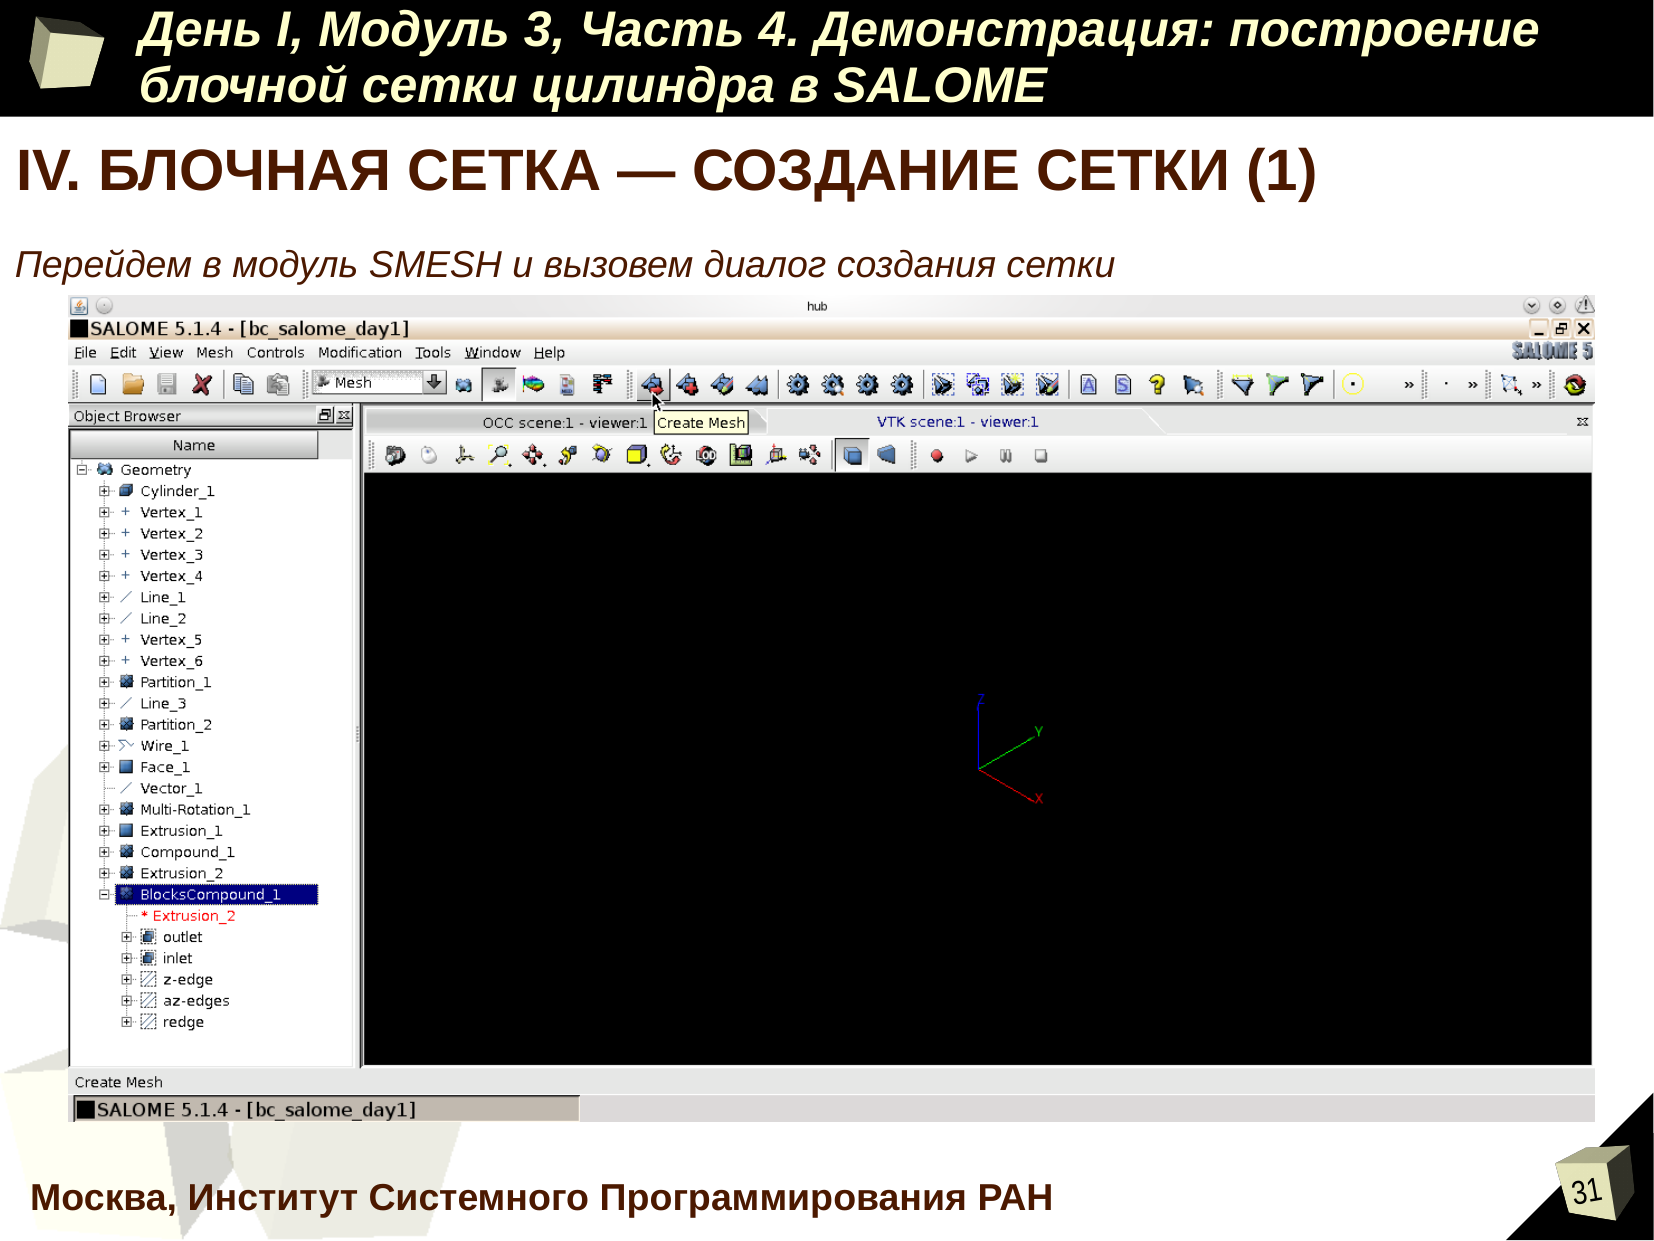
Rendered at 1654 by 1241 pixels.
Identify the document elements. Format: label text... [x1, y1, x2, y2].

picture [464, 1193, 472, 1198]
text_box IV. БЛОЧНАЯ СЕТКА — СОЗДАНИЕ СЕТКИ (1) [1, 130, 1654, 211]
picture [0, 295, 1595, 1241]
text_box Перейдем в модуль SMESH и вызовем диалог создания сетки [0, 236, 1654, 294]
